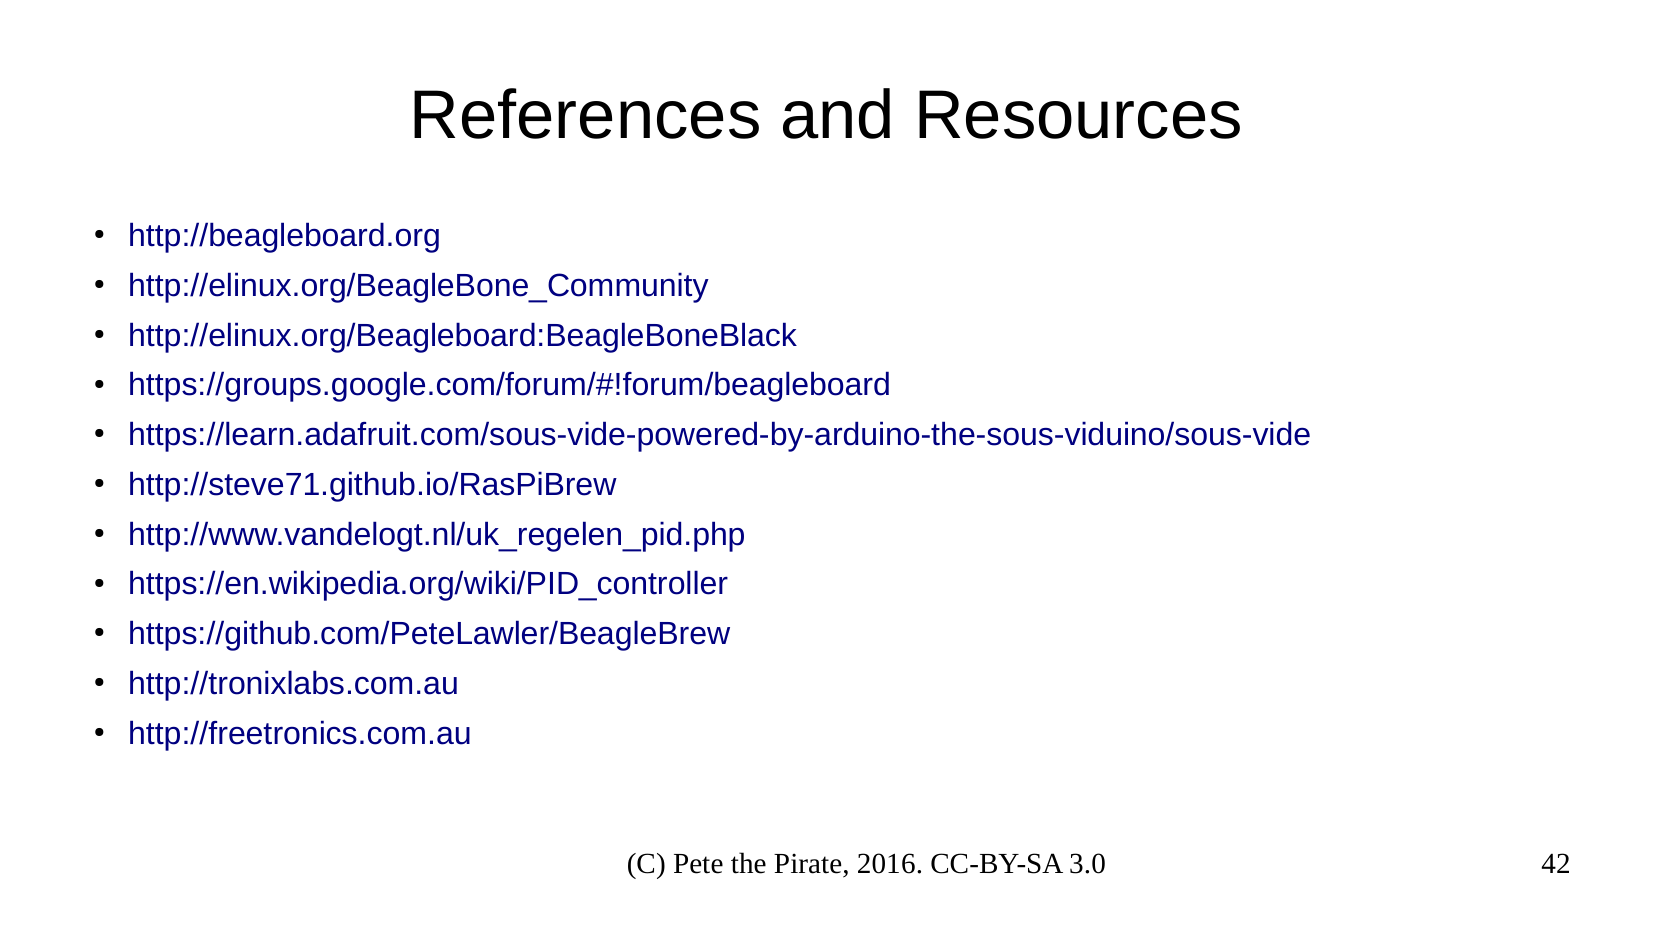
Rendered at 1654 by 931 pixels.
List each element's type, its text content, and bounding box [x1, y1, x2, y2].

title References and Resources [82, 37, 1571, 193]
list http://beagleboard.org http://elinux.org/BeagleBone_Community http://elinux.org/Beagleboard:BeagleBoneBlack https://groups.google.com/forum/#!forum/beagleboard https://learn.adafruit.com/sous-vide-powered-by-arduino-the-sous-viduino/sous-vide http://steve71.github.io/RasPiBrew http://www.vandelogt.nl/uk_regelen_pid.php https://en.wikipedia.org/wiki/PID_controller https://github.com/PeteLawler/BeagleBrew http://tronixlabs.com.au http://freetronics.com.au [82, 217, 1571, 757]
